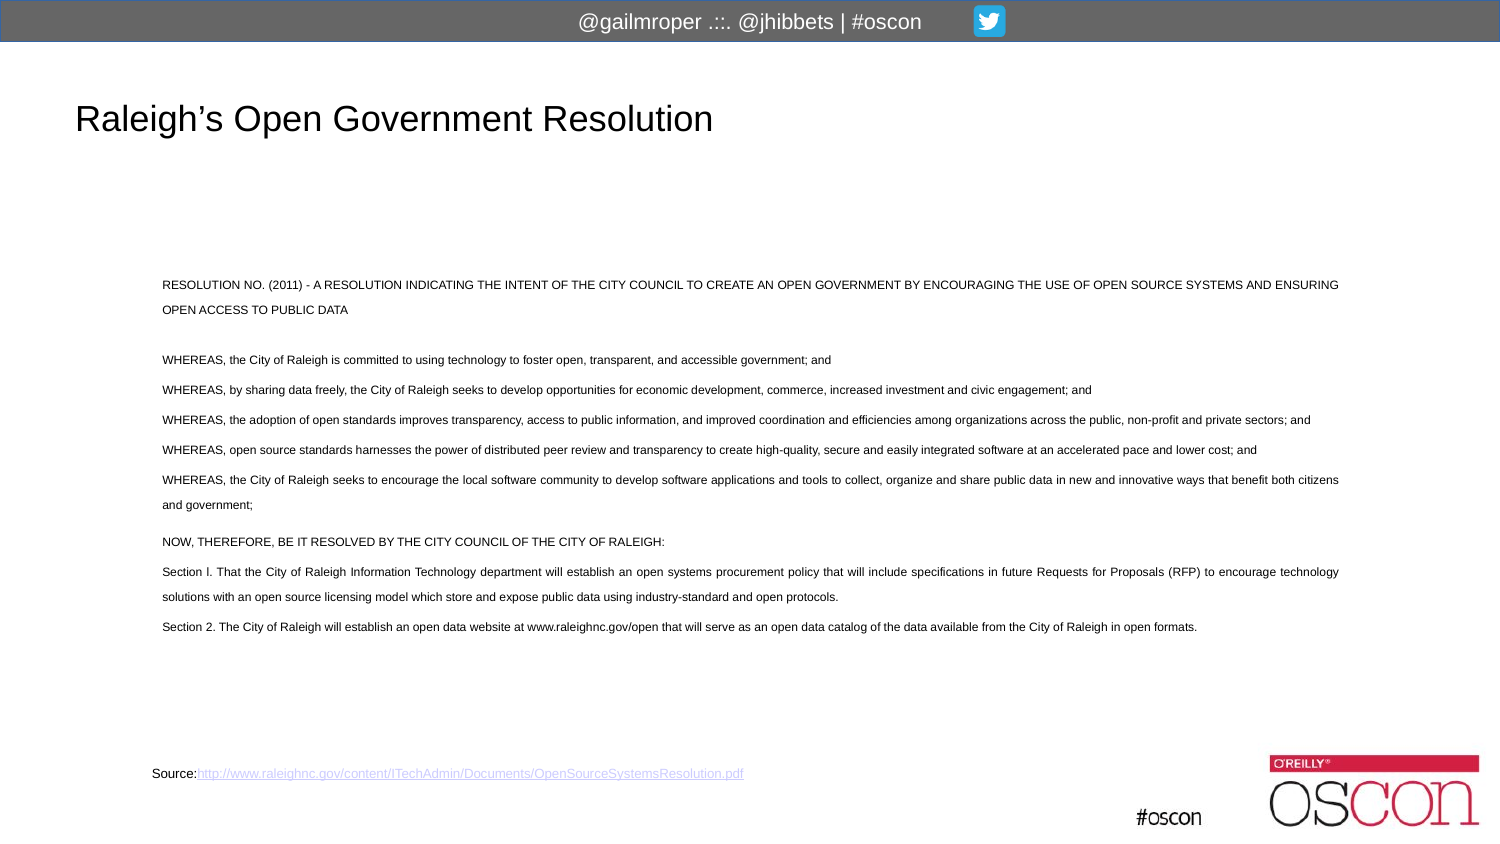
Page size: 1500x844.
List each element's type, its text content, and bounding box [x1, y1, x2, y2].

picture [1, 1, 1499, 41]
subtitle RESOLUTION NO. (2011) - A RESOLUTION INDICATING THE INTENT OF THE CITY COUNCIL TO CREATE AN OPEN GOVERNMENT BY ENCOURAGING THE USE OF OPEN SOURCE SYSTEMS AND ENSURING OPEN ACCESS TO PUBLIC DATA WHEREAS, the City of Raleigh is committed to using technology to foster open, transparent, and accessible government; and WHEREAS, by sharing data freely, the City of Raleigh seeks to develop opportunities for economic development, commerce, increased investment and civic engagement; and WHEREAS, the adoption of open standards improves transparency, access to public information, and improved coordination and efficiencies among organizations across the public, non-profit and private sectors; and WHEREAS, open source standards harnesses the power of distributed peer review and transparency to create high-quality, secure and easily integrated software at an accelerated pace and lower cost; and WHEREAS, the City of Raleigh seeks to encourage the local software community to develop software applications and tools to collect, organize and share public data in new and innovative ways that benefit both citizens and government; NOW, THEREFORE, BE IT RESOLVED BY THE CITY COUNCIL OF THE CITY OF RALEIGH: Section l. That the City of Raleigh Information Technology department will establish an open systems procurement policy that will include specifications in future Requests for Proposals (RFP) to encourage technology solutions with an open source licensing model which store and expose public data using industry-standard and open protocols. Section 2. The City of Raleigh will establish an open data website at www.raleighnc.gov/open that will serve as an open data catalog of the data available from the City of Raleigh in open formats. [162, 214, 1338, 713]
text_box Source:http://www.raleighnc.gov/content/ITechAdmin/Documents/OpenSourceSystemsResolution.pdf [146, 759, 798, 781]
title Raleigh’s Open Government Resolution [75, 33, 1425, 175]
picture [0, 42, 1500, 844]
